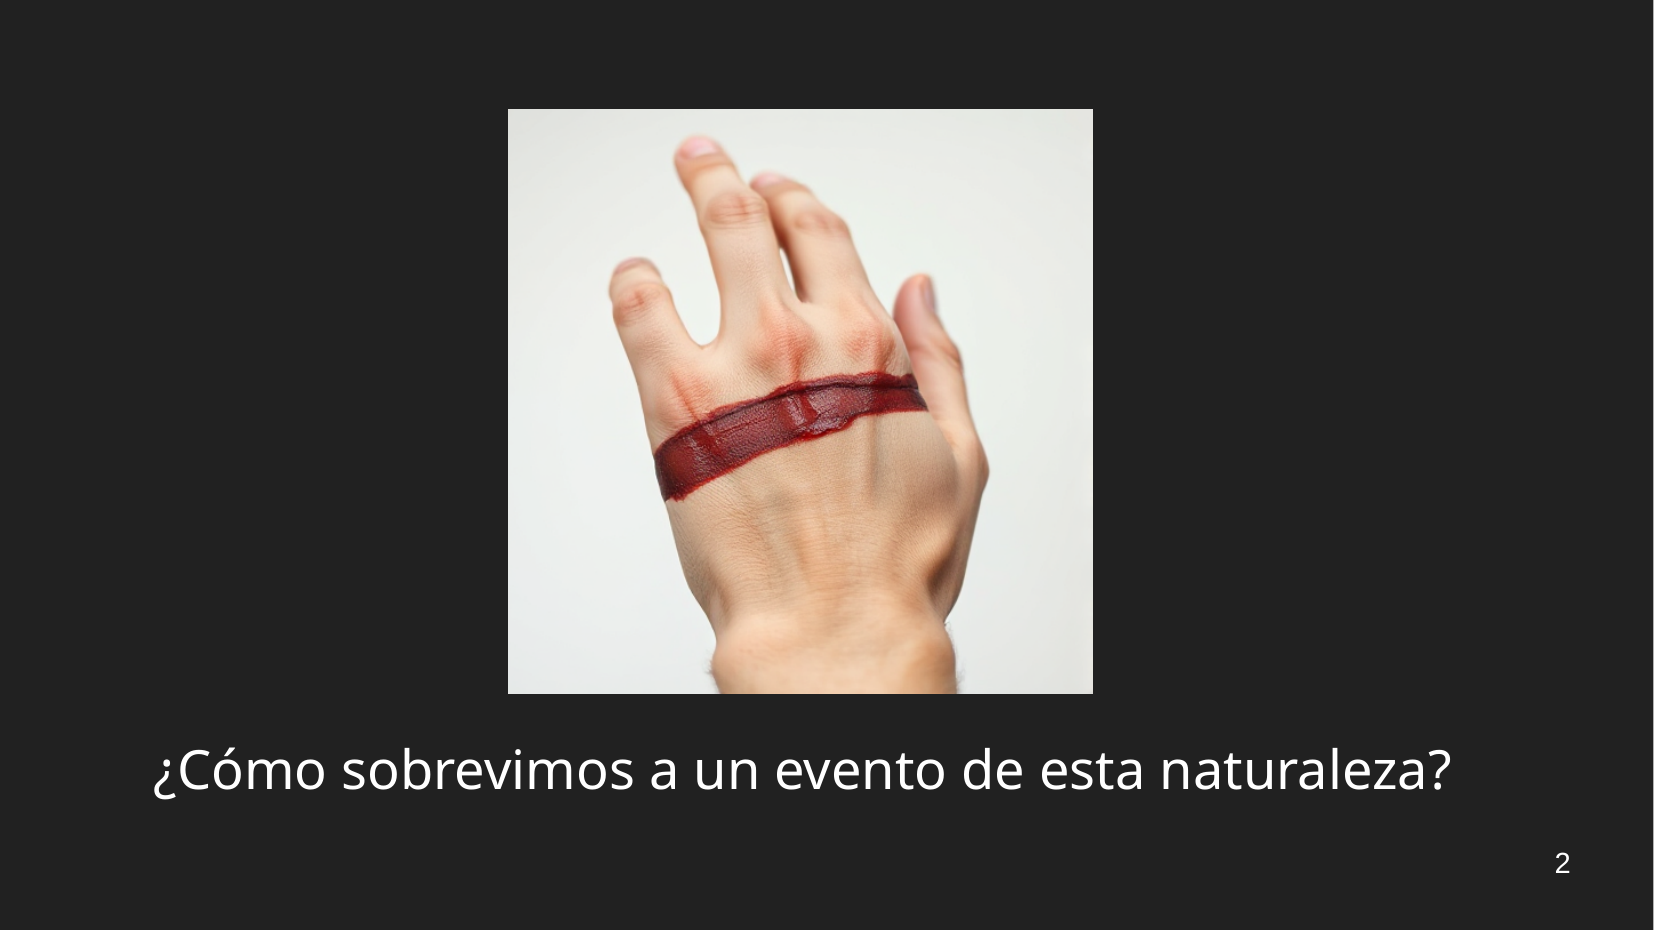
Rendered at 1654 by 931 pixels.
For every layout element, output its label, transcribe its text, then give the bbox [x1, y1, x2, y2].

picture [508, 109, 1093, 679]
text_box ¿Cómo sobrevimos a un evento de esta naturaleza? [59, 679, 1548, 858]
